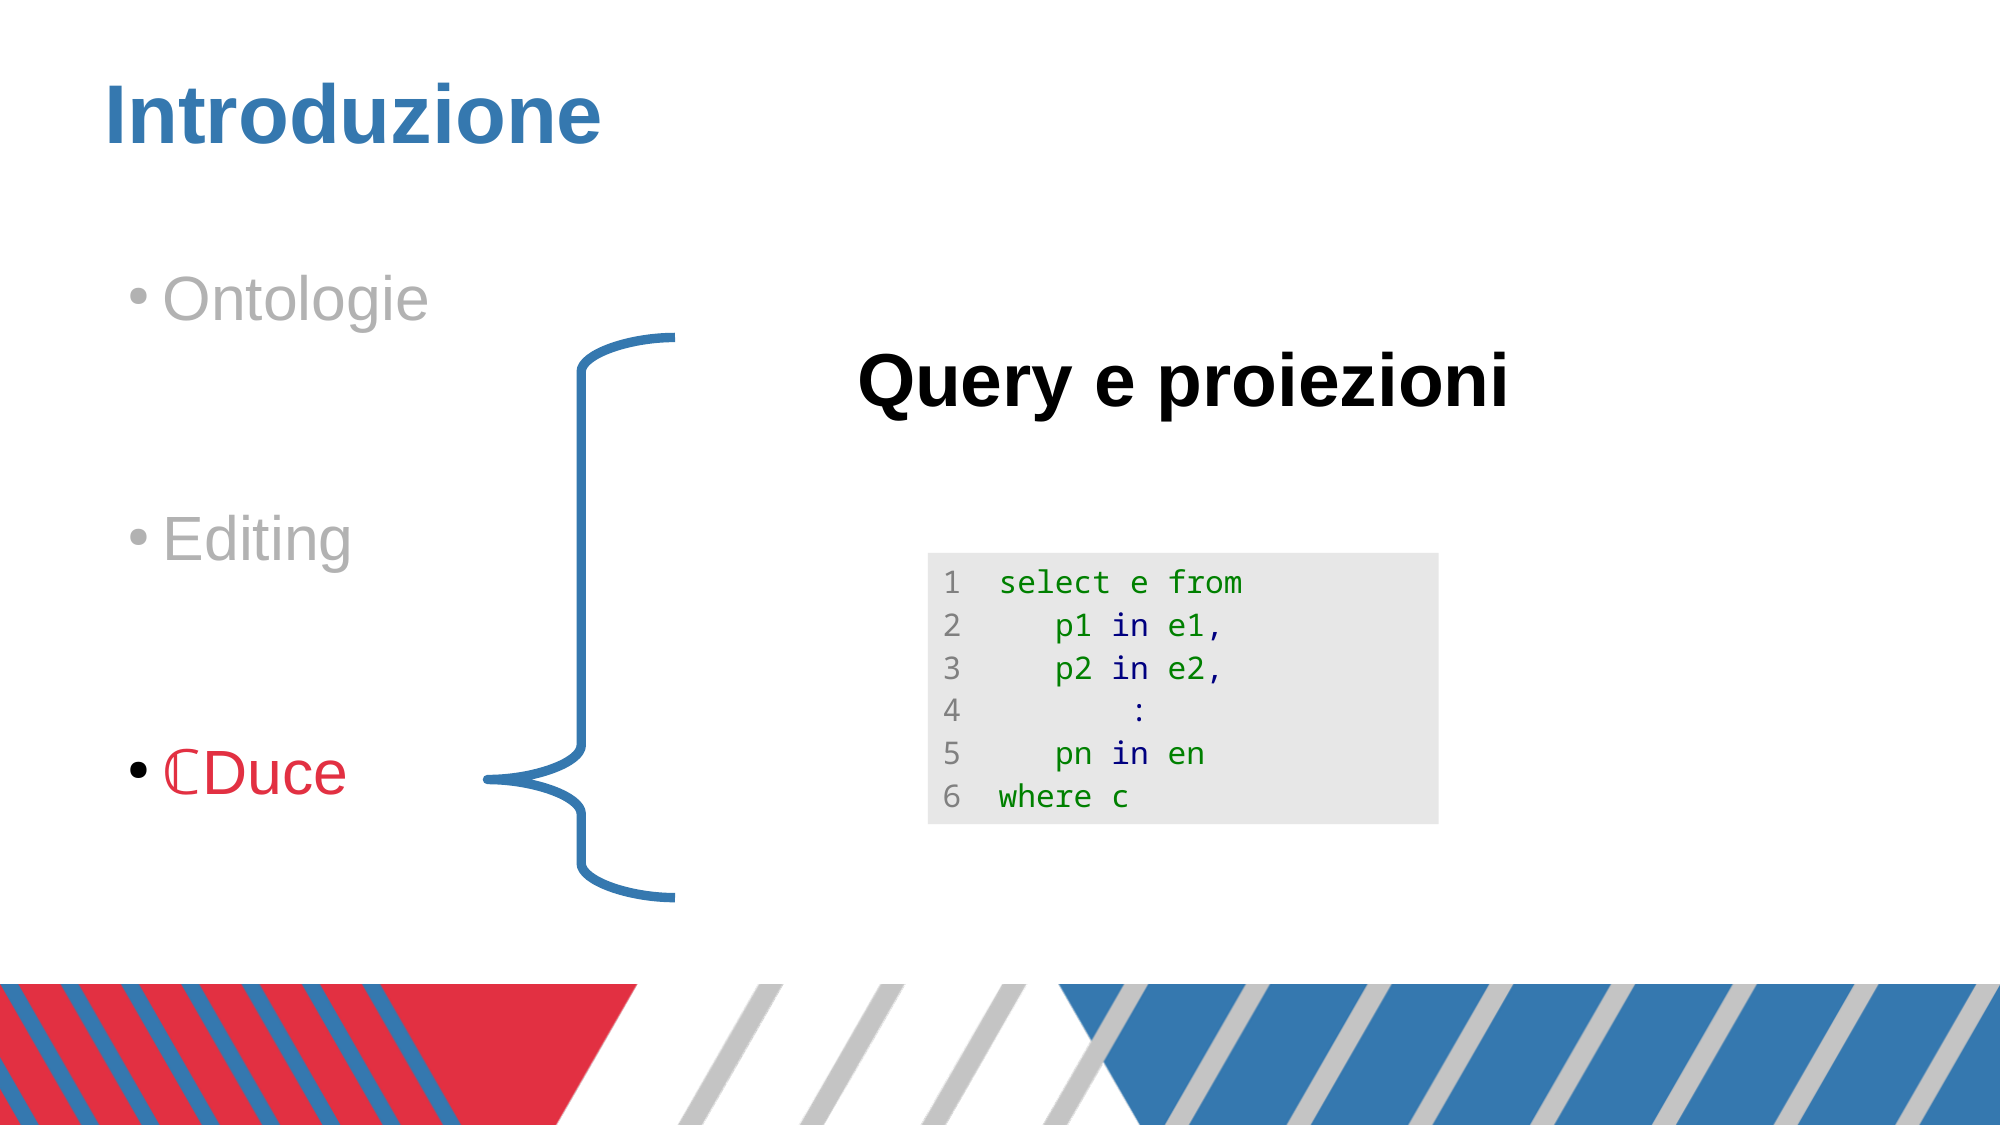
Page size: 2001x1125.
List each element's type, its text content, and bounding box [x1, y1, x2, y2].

text_box Ontologie Editing ℂDuce [112, 262, 1801, 976]
text_box Query e proiezioni [842, 331, 1705, 598]
picture [0, 984, 2000, 1125]
title Introduzione [89, 64, 1828, 171]
text_box 1 select e from 2 p1 in e1, 3 p2 in e2, 4 : 5 pn in en 6 where c [927, 552, 1439, 798]
